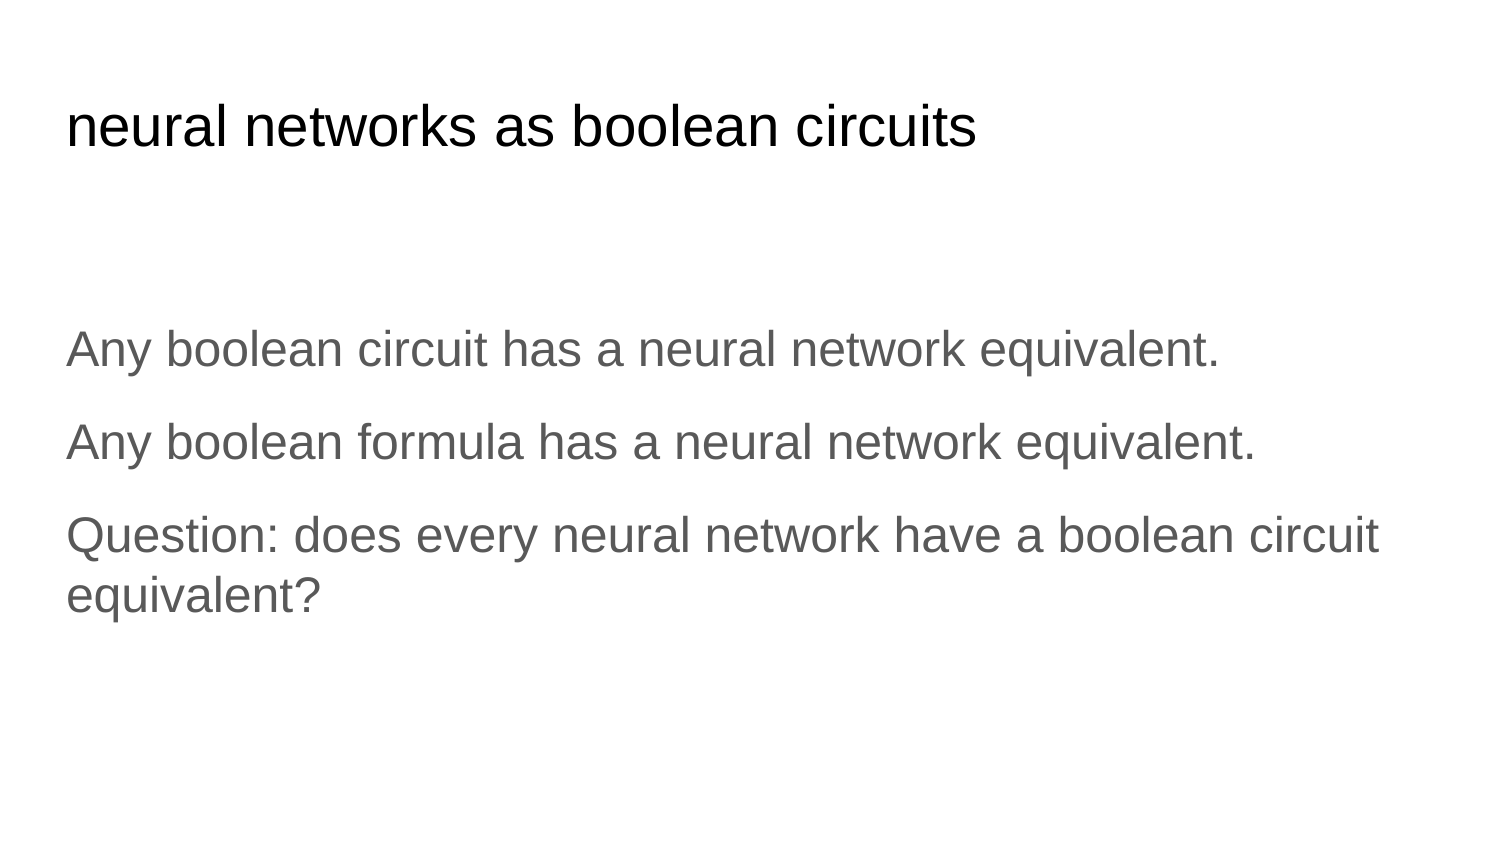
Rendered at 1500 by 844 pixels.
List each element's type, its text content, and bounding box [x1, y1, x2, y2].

title neural networks as boolean circuits [51, 72, 1449, 167]
list Any boolean circuit has a neural network equivalent. Any boolean formula has a neural network equivalent. Question: does every neural network have a boolean circuit equivalent? [51, 189, 1449, 750]
